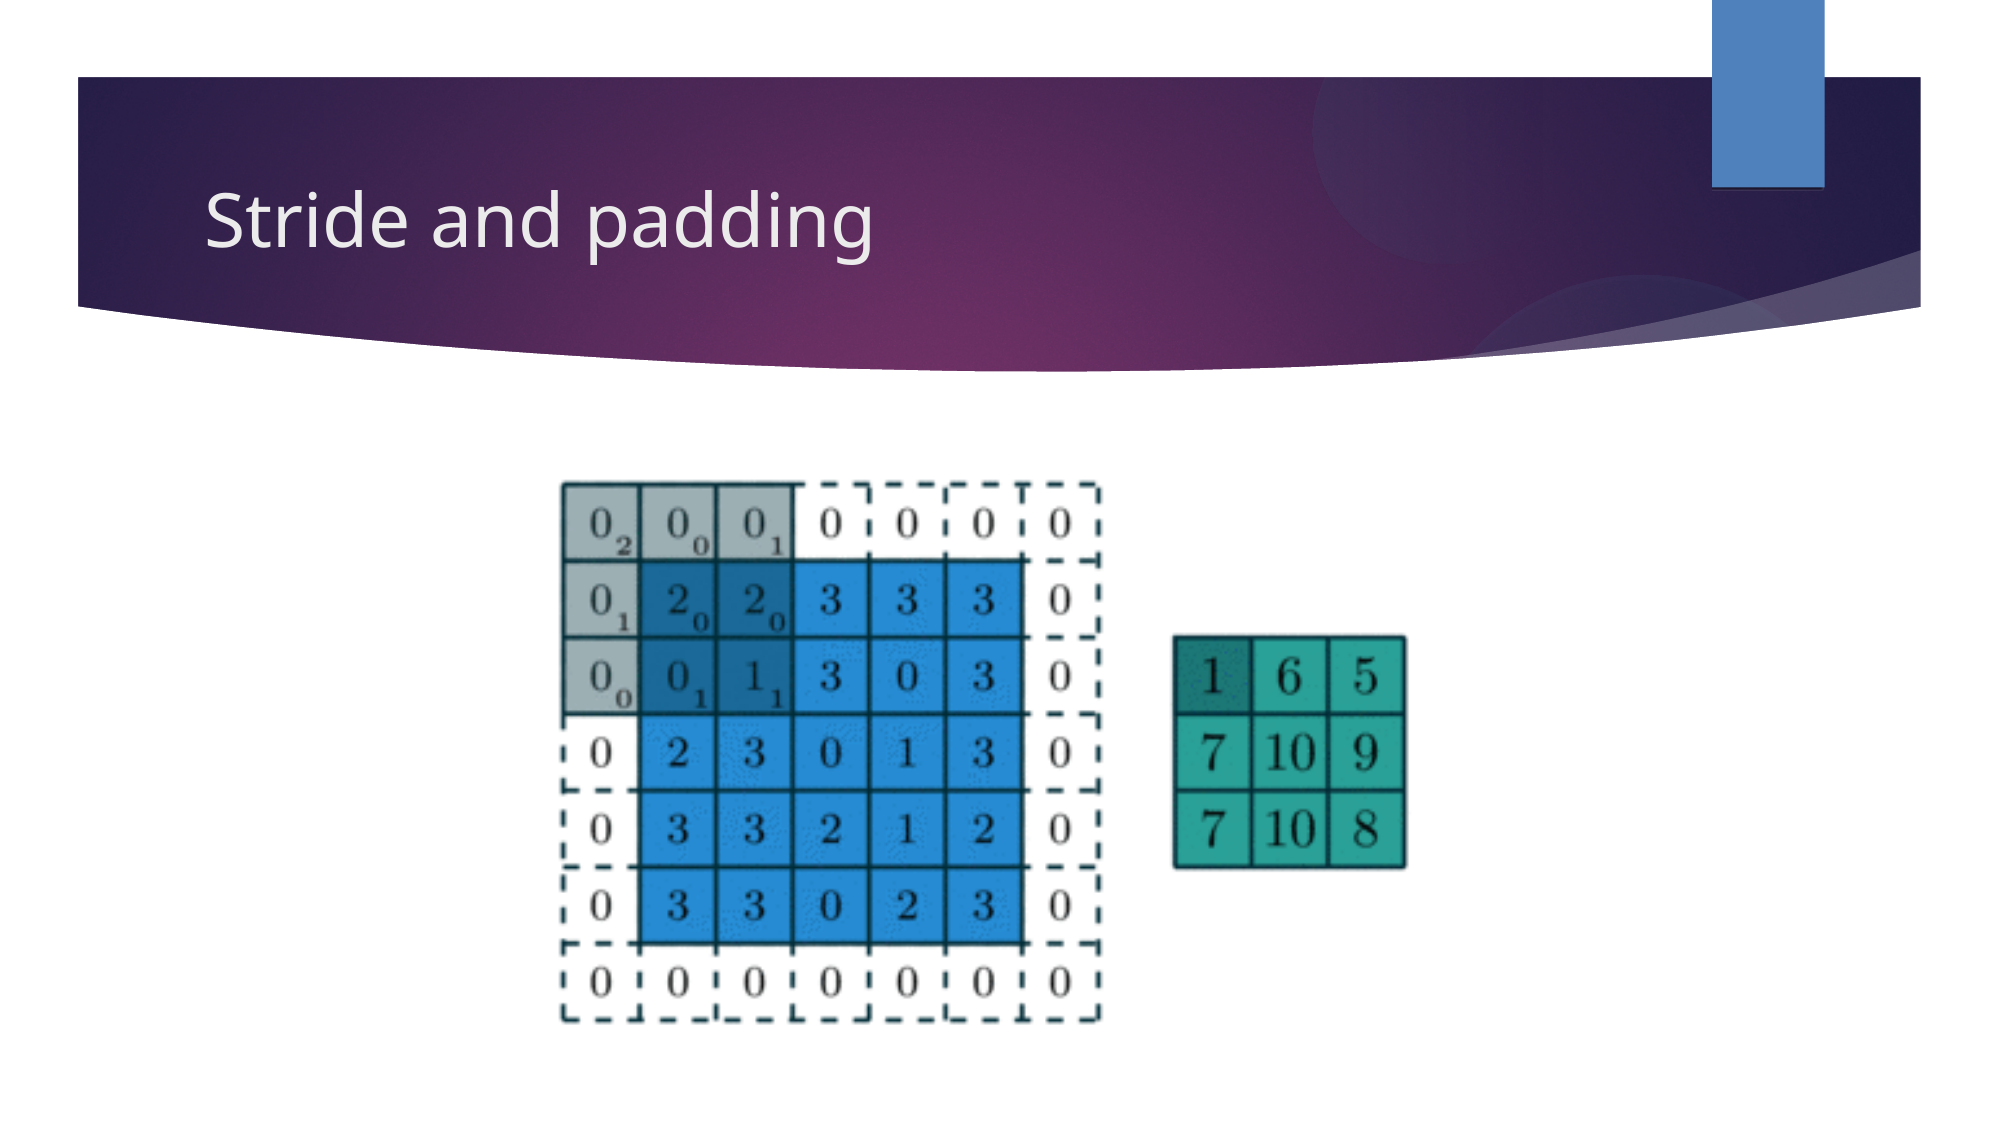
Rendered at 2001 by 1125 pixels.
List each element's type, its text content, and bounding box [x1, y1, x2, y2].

picture [472, 393, 1497, 1113]
text_box Stride and padding [189, 159, 1627, 276]
picture [79, 78, 1920, 371]
